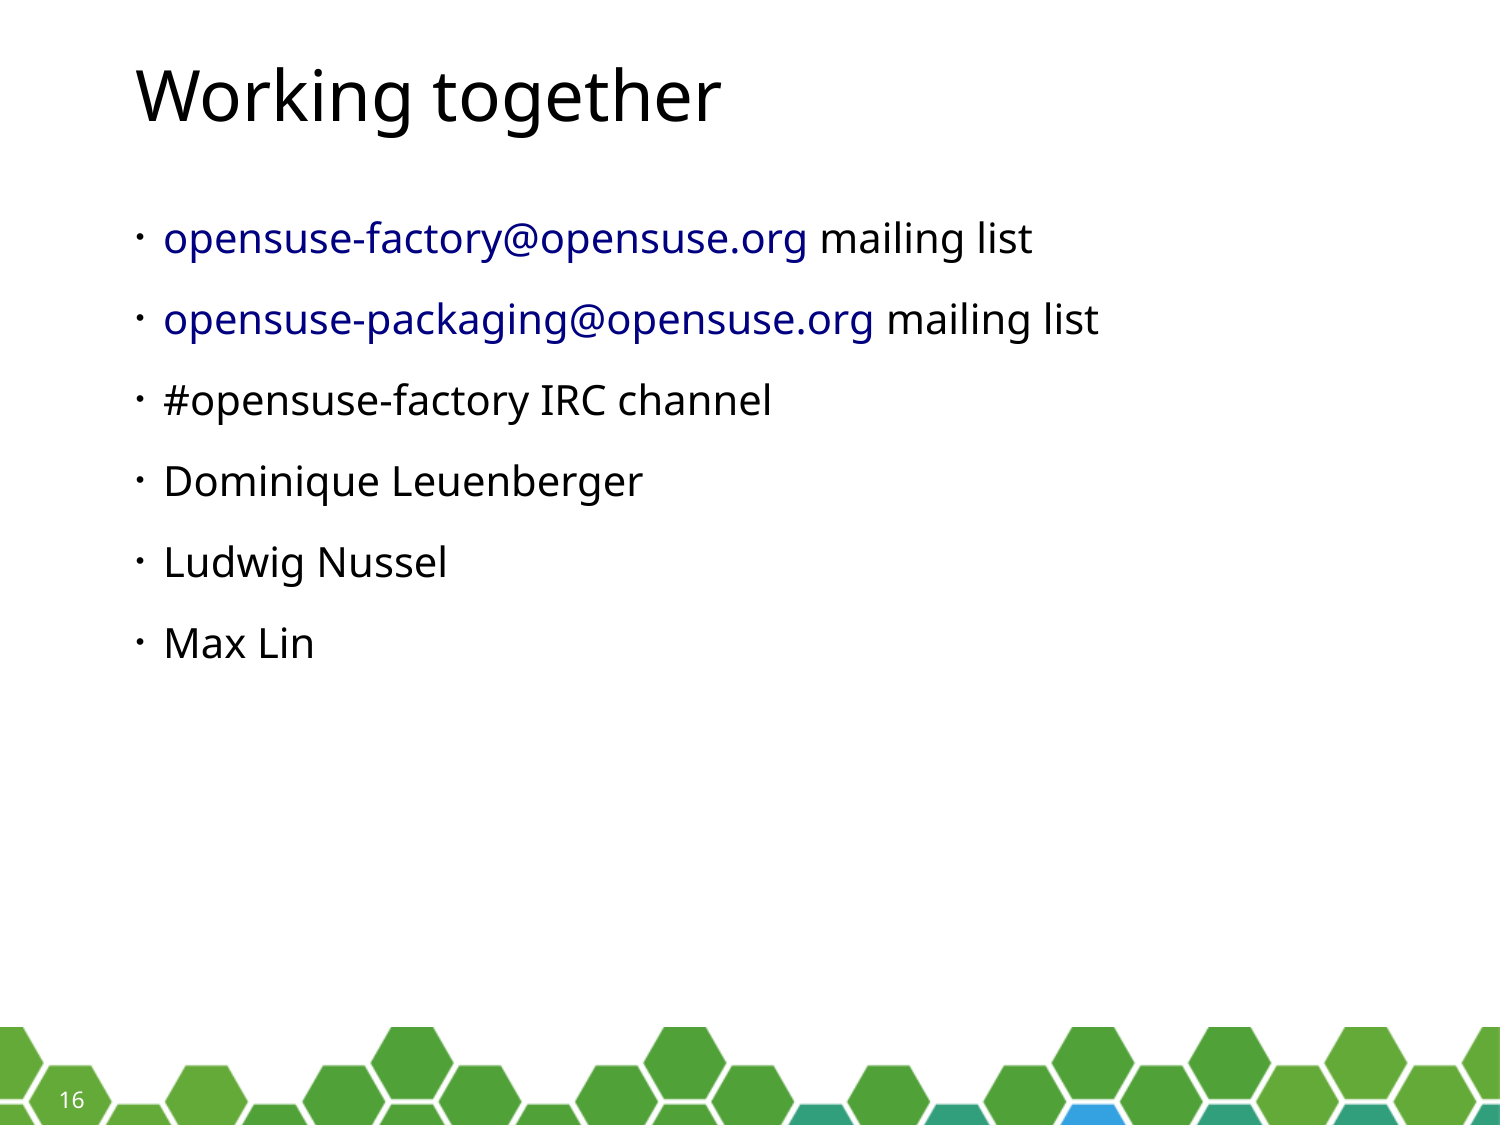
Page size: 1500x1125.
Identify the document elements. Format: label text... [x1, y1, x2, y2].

list opensuse-factory@opensuse.org mailing list opensuse-packaging@opensuse.org mailing list #opensuse-factory IRC channel Dominique Leuenberger Ludwig Nussel Max Lin [135, 208, 1372, 862]
picture [0, 1027, 1500, 1125]
title Working together [135, 12, 1372, 175]
